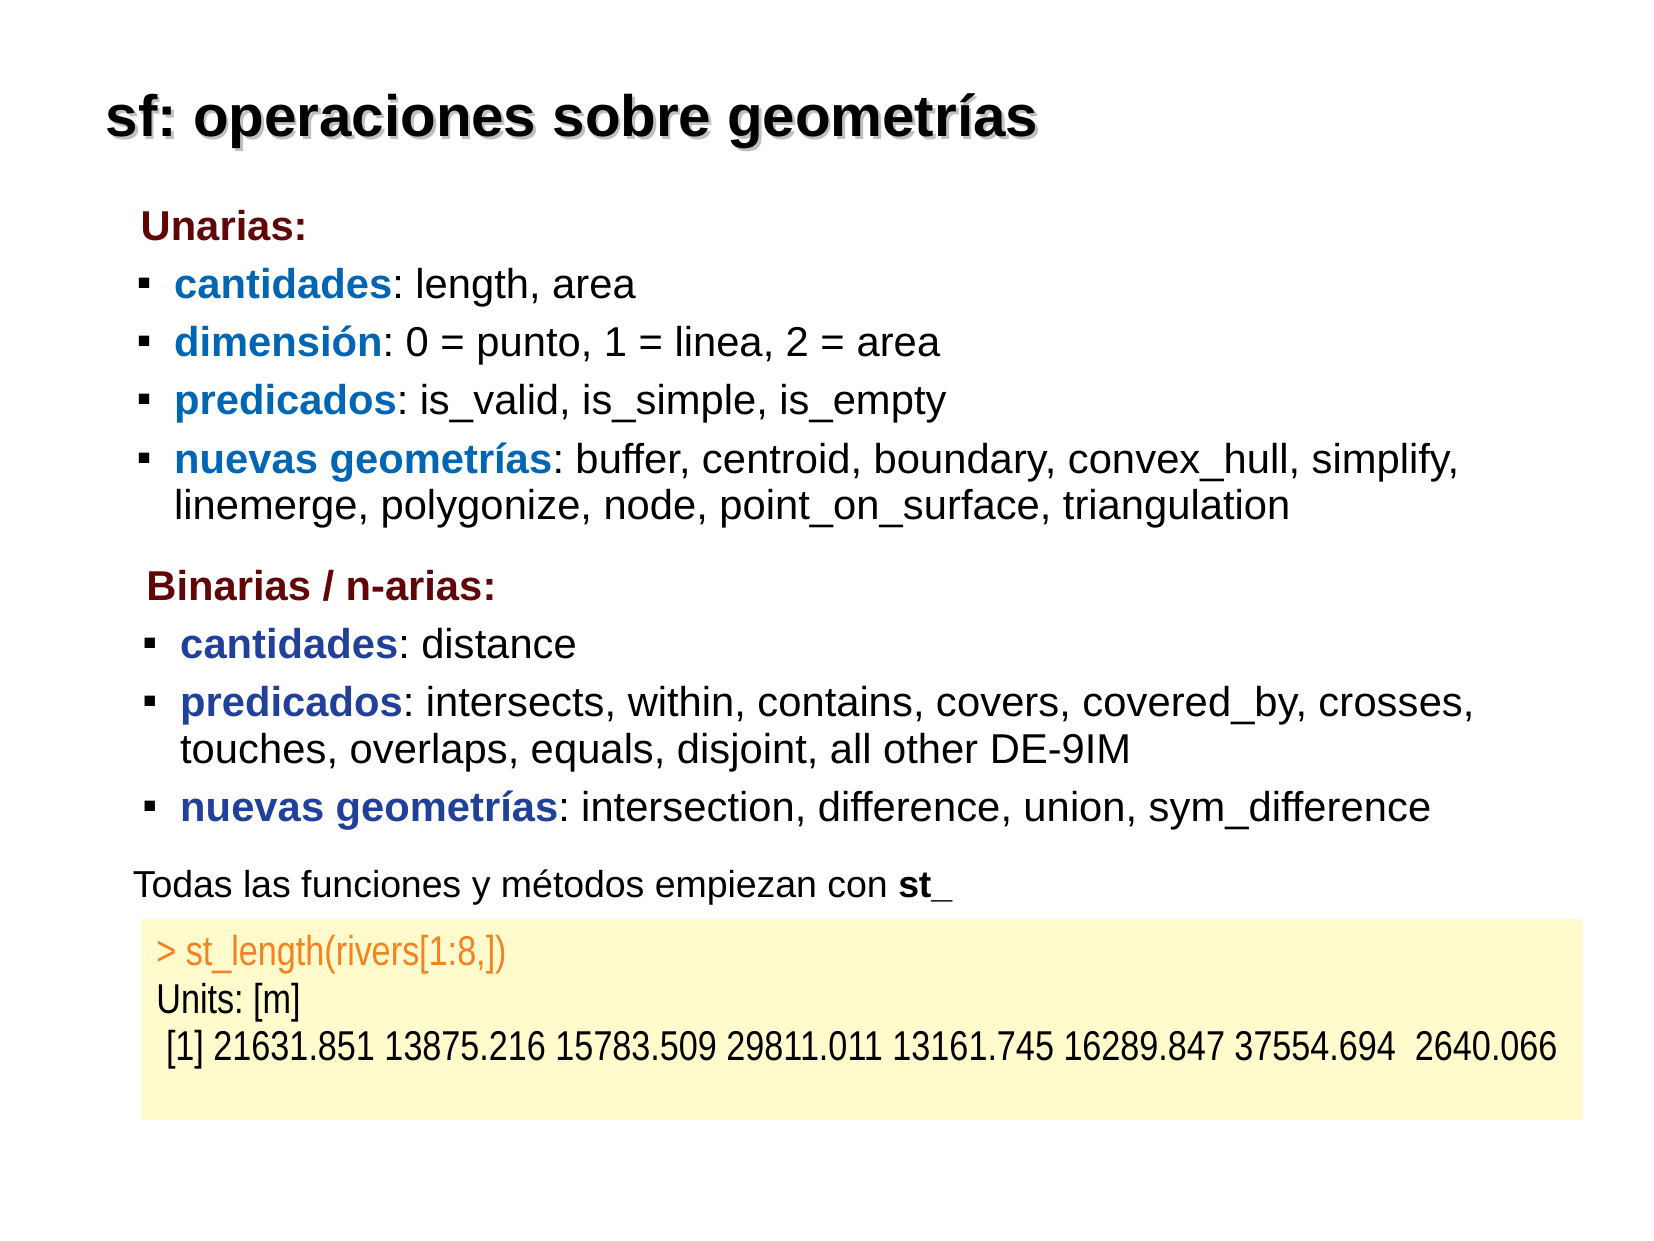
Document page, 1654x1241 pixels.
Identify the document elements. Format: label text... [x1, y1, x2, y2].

text_box Binarias / n-arias: cantidades: distance predicados: intersects, within, contains, covers, covered_by, crosses, touches, overlaps, equals, disjoint, all other DE-9IM nuevas geometrías: intersection, difference, union, sym_difference [94, 555, 1601, 857]
text_box Todas las funciones y métodos empiezan con st_ [118, 856, 1489, 914]
text_box > st_length(rivers[1:8,]) Units: [m] [1] 21631.851 13875.216 15783.509 29811.011 13161.745 16289.847 37554.694 2640.066 [141, 919, 1583, 1121]
text_box Unarias: cantidades: length, area dimensión: 0 = punto, 1 = linea, 2 = area predicados: is_valid, is_simple, is_empty nuevas geometrías: buffer, centroid, boundary, convex_hull, simplify, linemerge, polygonize, node, point_on_surface, triangulation [88, 194, 1595, 544]
text_box sf: operaciones sobre geometrías [90, 76, 1055, 157]
